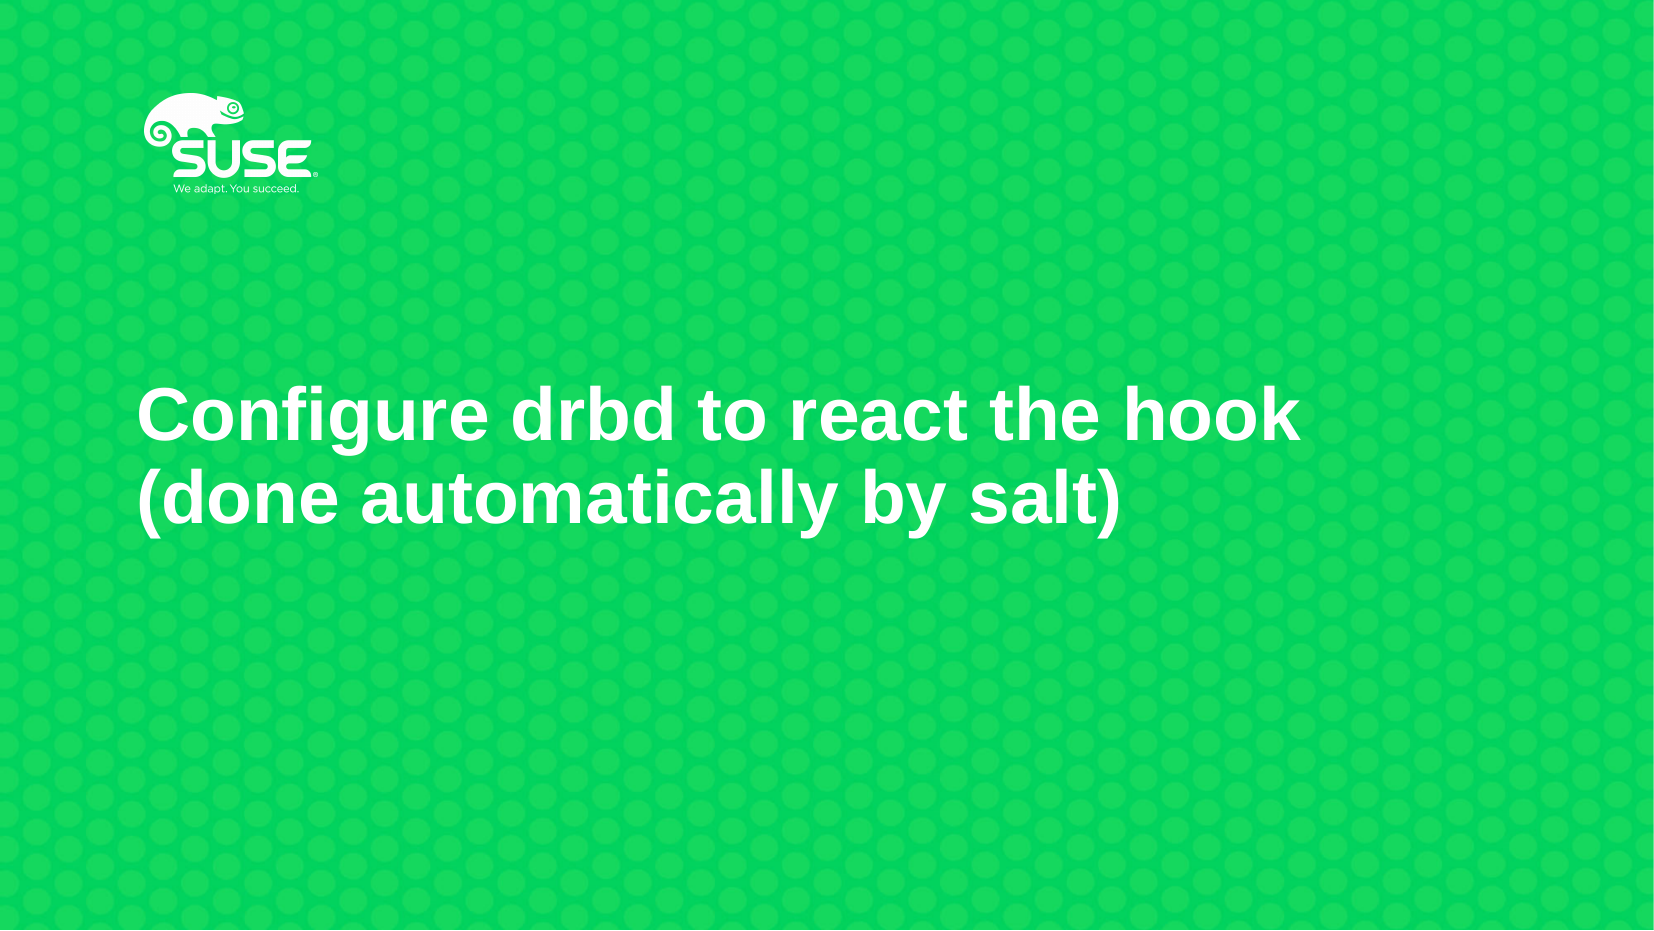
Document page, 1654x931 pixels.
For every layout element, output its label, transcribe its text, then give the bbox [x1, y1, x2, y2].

title Configure drbd to react the hook (done automatically by salt) [121, 217, 1531, 541]
picture [0, 0, 1654, 930]
